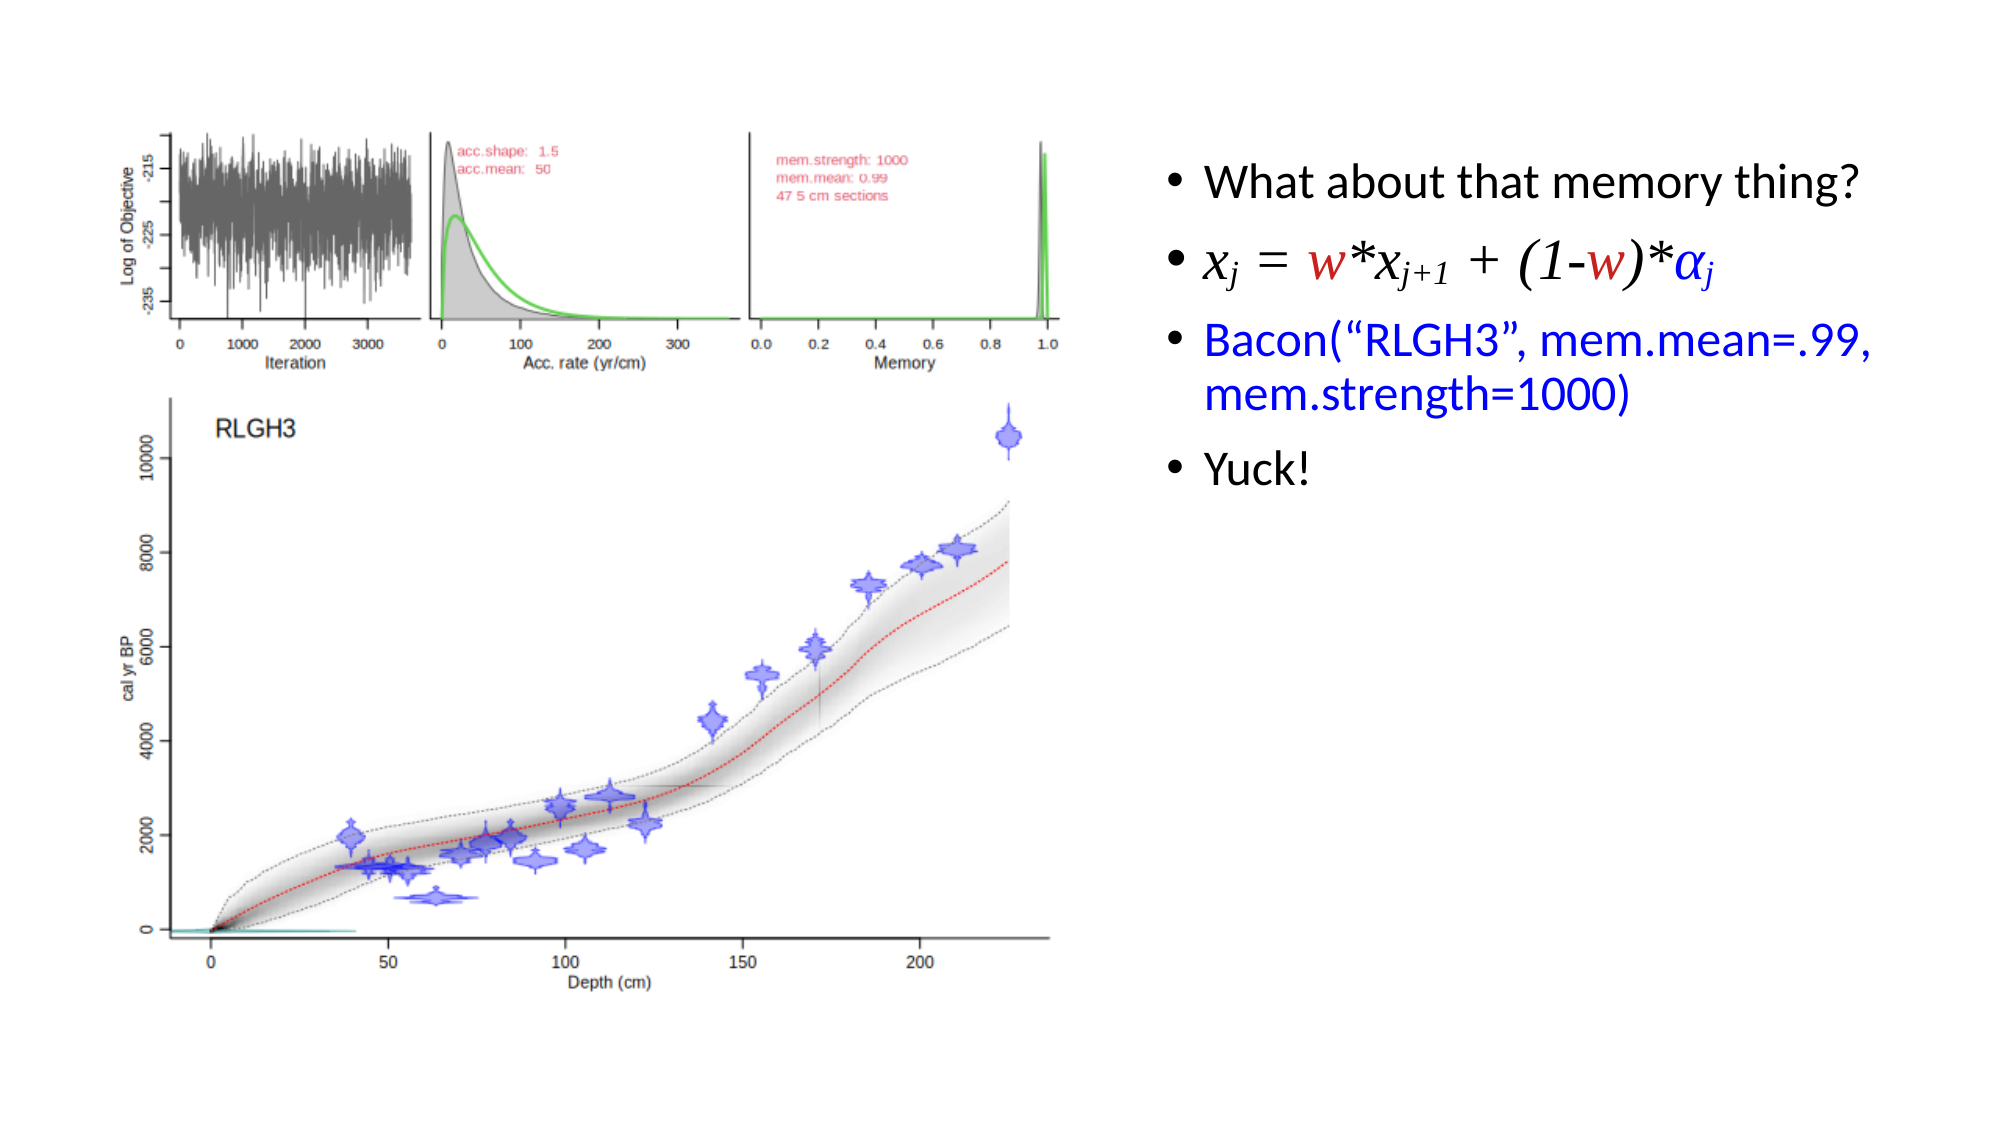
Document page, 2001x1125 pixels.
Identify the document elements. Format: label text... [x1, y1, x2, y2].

text_box What about that memory thing? xj = w*xj+1 + (1-w)*αj Bacon(“RLGH3”, mem.mean=.99, mem.strength=1000) Yuck! [1151, 147, 1949, 1043]
picture [116, 118, 1063, 995]
